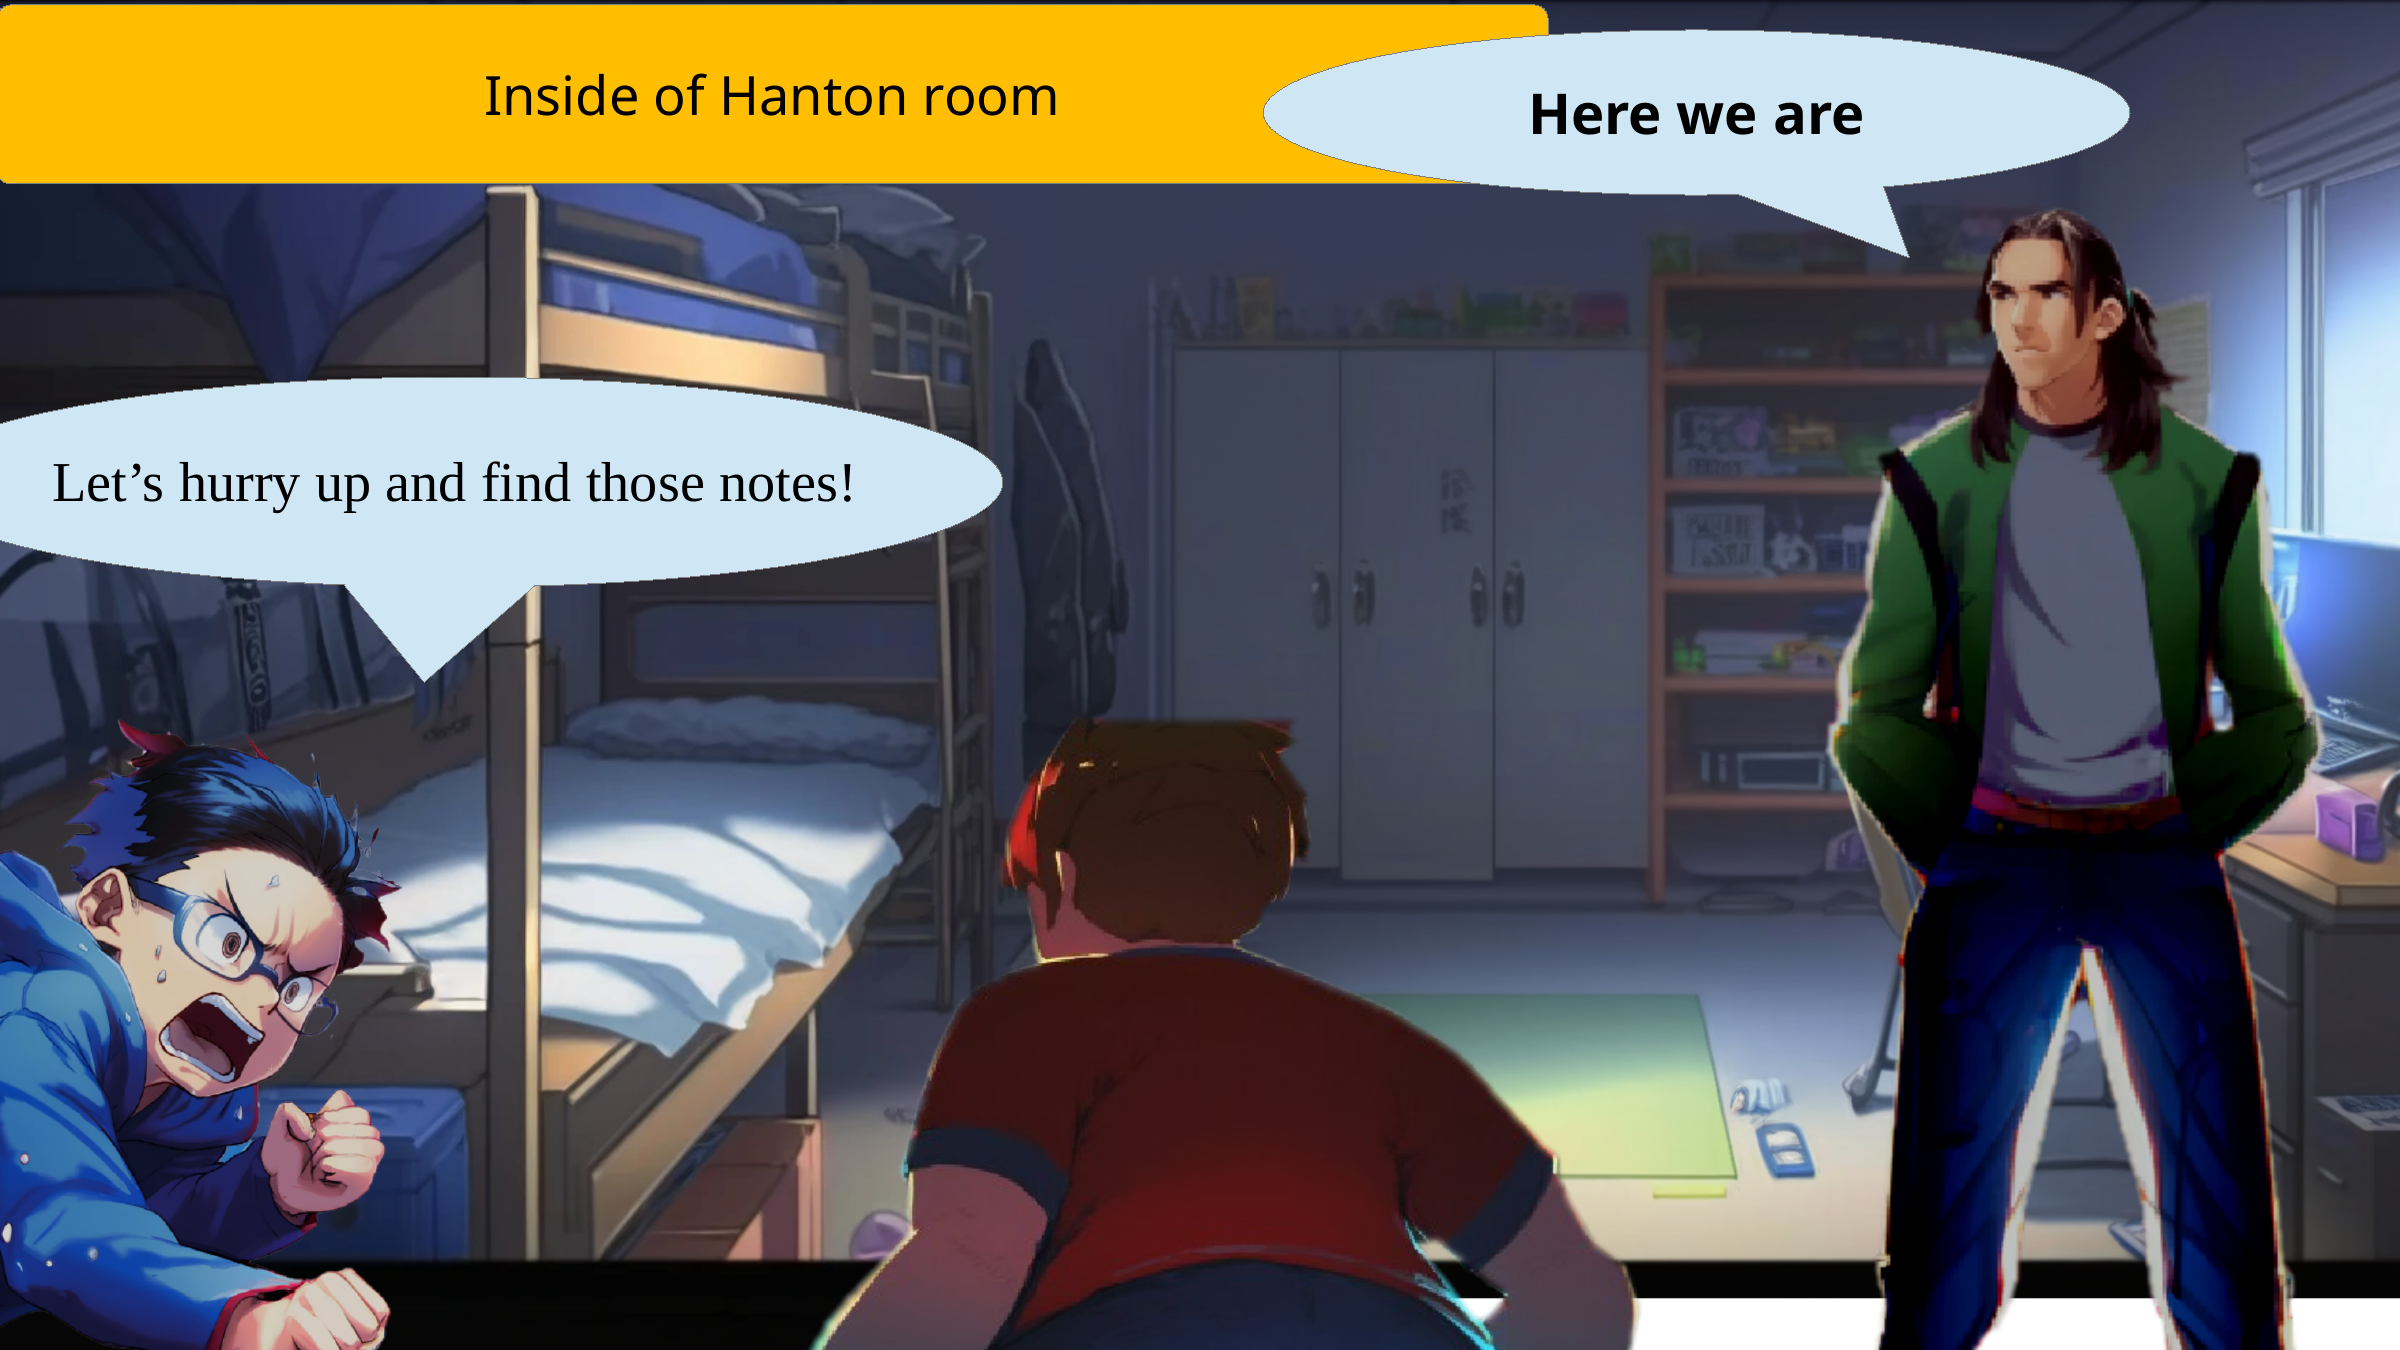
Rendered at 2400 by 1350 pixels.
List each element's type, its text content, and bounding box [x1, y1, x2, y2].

text_box Here we are [1263, 29, 2131, 258]
picture [0, 0, 2400, 1350]
text_box Inside of Hanton room [0, 4, 1549, 184]
text_box Let’s hurry up and find those notes! [0, 377, 1003, 683]
